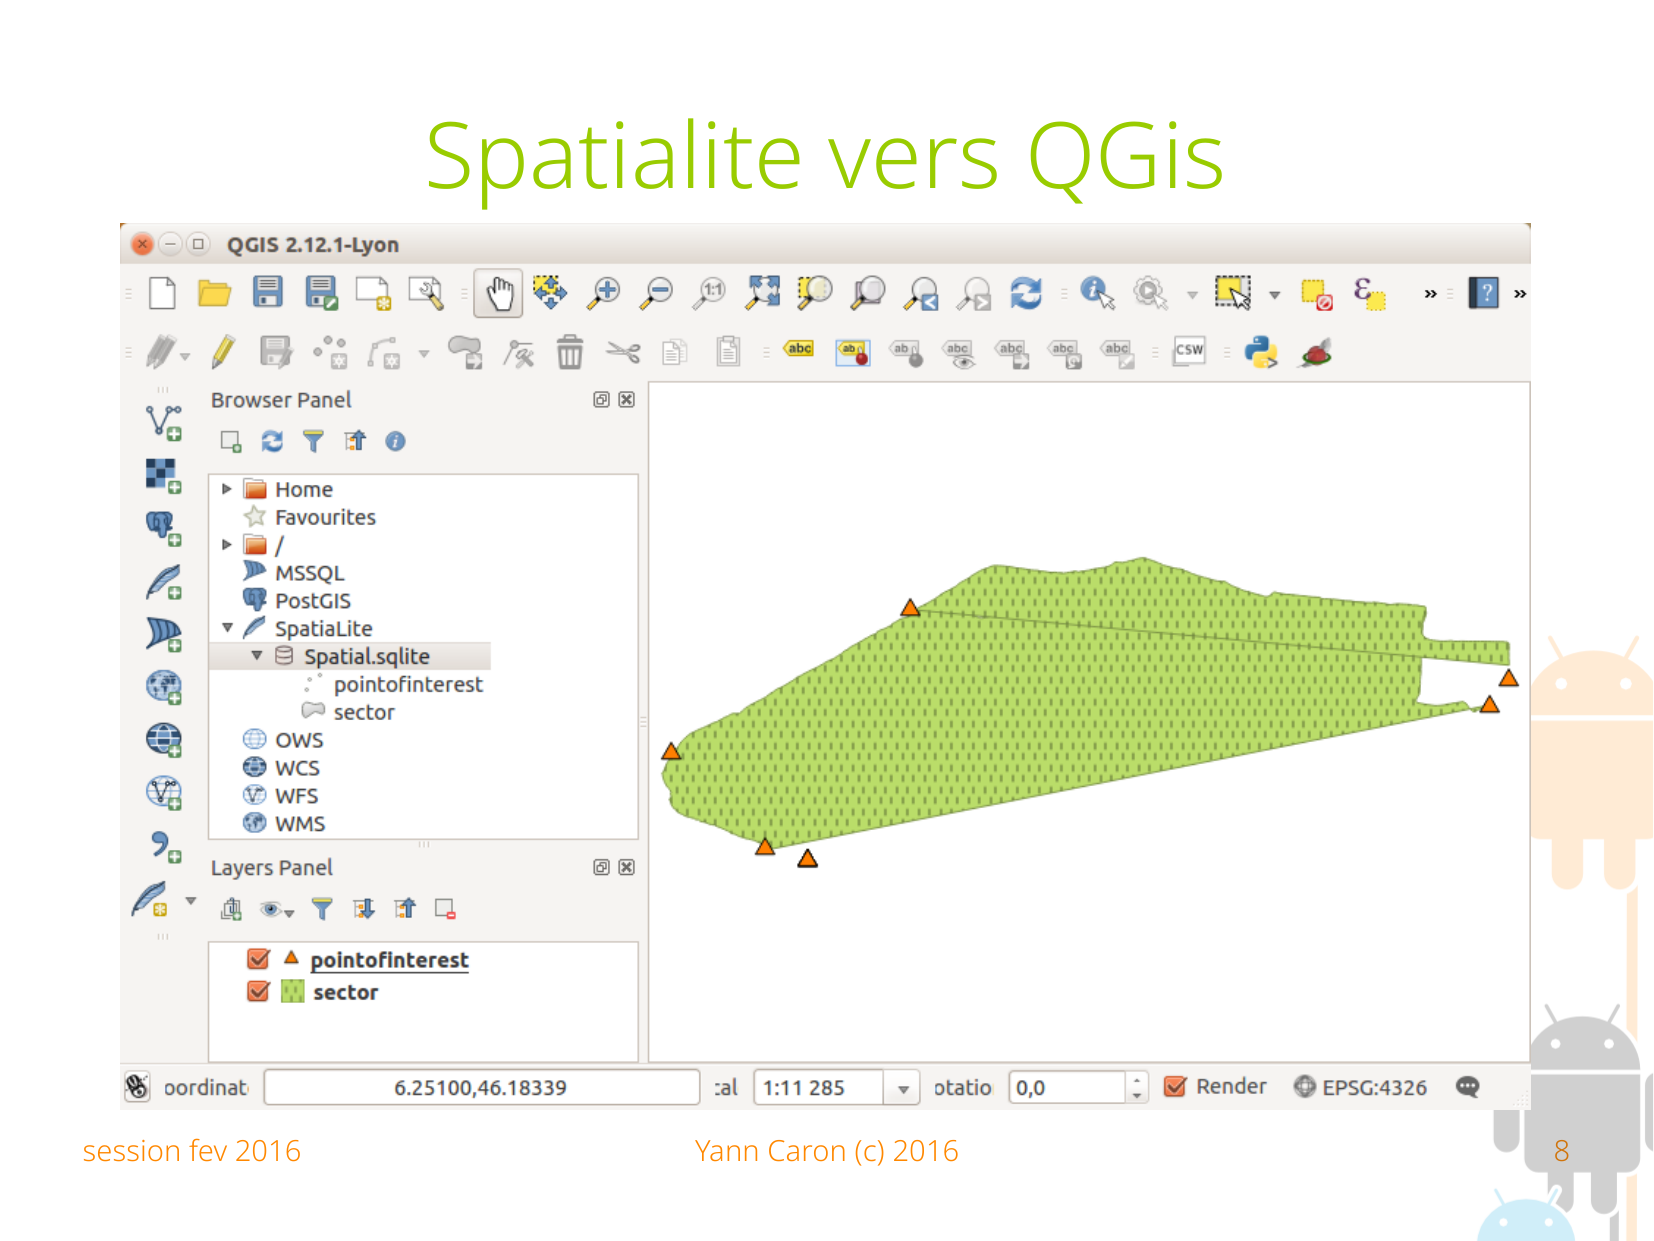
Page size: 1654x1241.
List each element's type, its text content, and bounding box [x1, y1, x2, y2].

picture [120, 223, 1654, 1241]
title Spatialite vers QGis [82, 49, 1571, 257]
